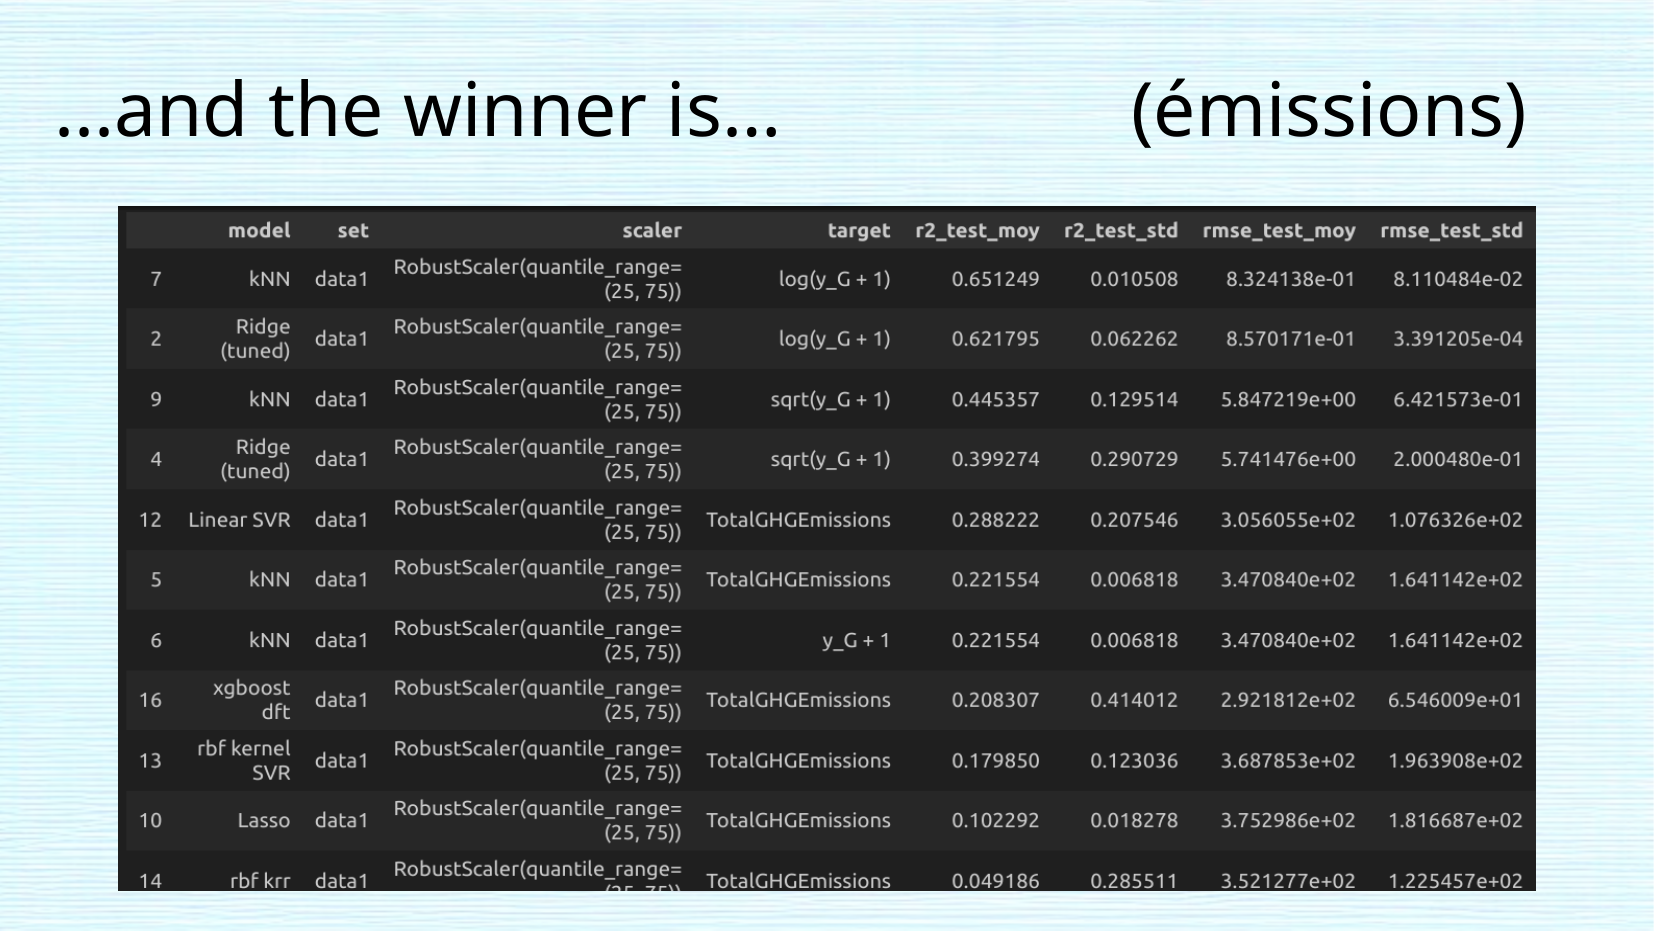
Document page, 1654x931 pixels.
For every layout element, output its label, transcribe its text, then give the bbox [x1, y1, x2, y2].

title ...and the winner is… (émissions) [47, 29, 1536, 185]
picture [118, 206, 1536, 891]
